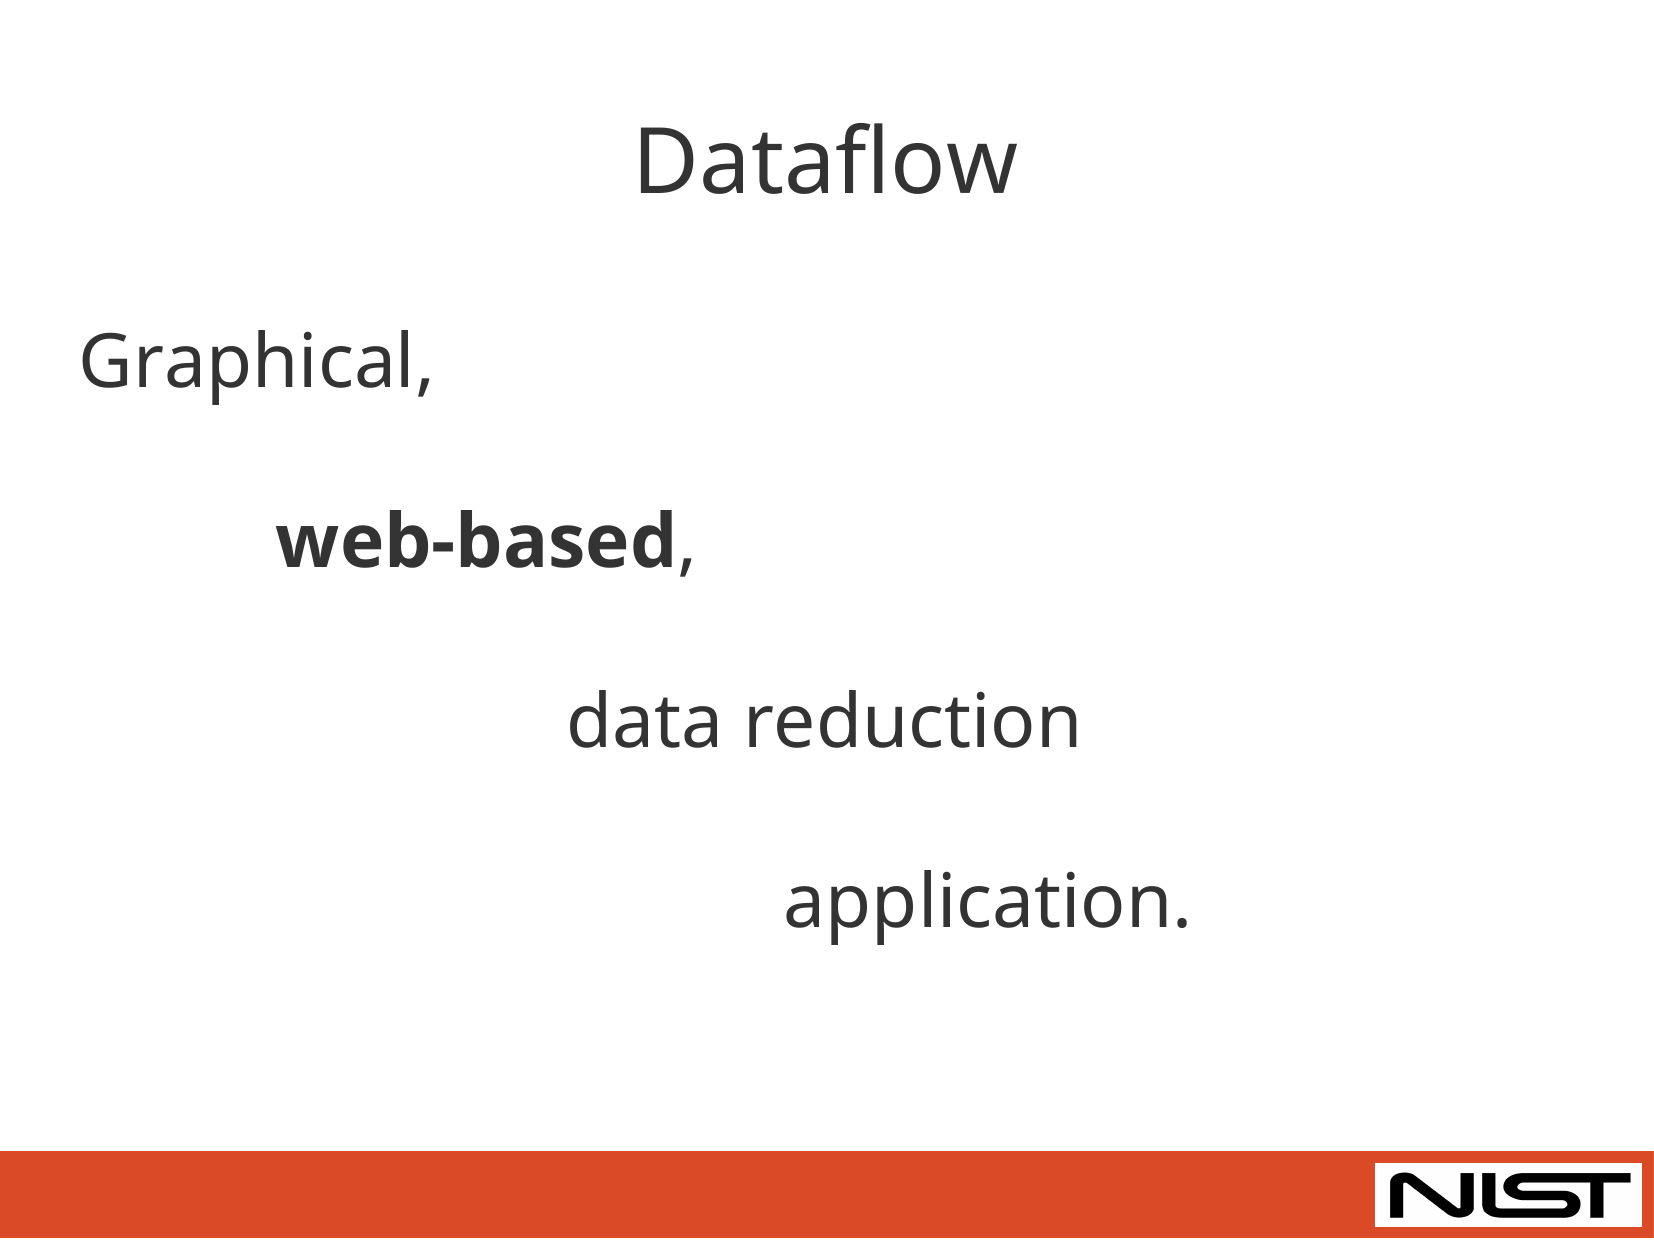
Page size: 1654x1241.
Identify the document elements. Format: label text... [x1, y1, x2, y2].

picture [0, 1151, 1654, 1238]
title Dataflow [56, 63, 1596, 266]
list Graphical, web-based, data reduction application. [70, 304, 1583, 1123]
